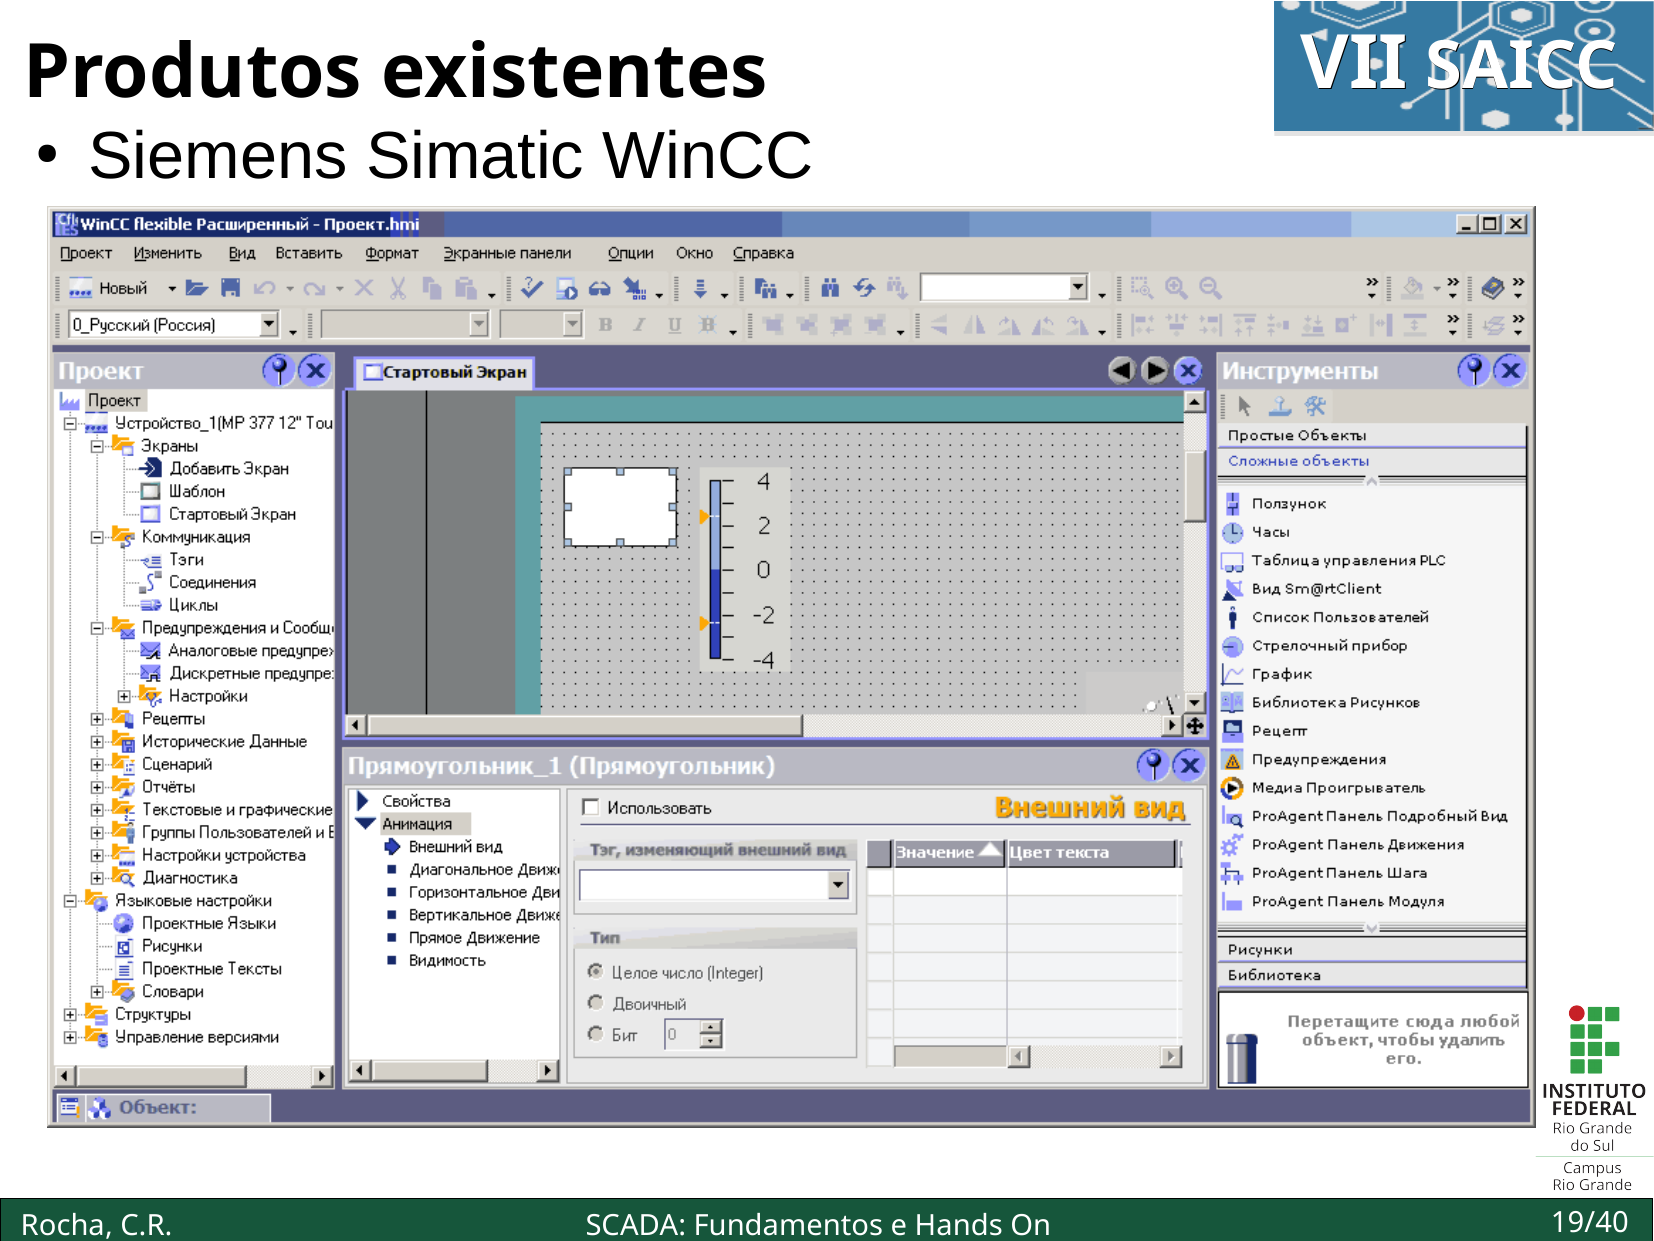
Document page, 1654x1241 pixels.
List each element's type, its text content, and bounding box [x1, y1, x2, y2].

title Produtos existentes [23, 23, 1247, 113]
picture [1274, 1, 1654, 131]
picture [47, 206, 1536, 1128]
picture [1535, 1003, 1654, 1194]
list Siemens Simatic WinCC [17, 118, 1625, 1152]
